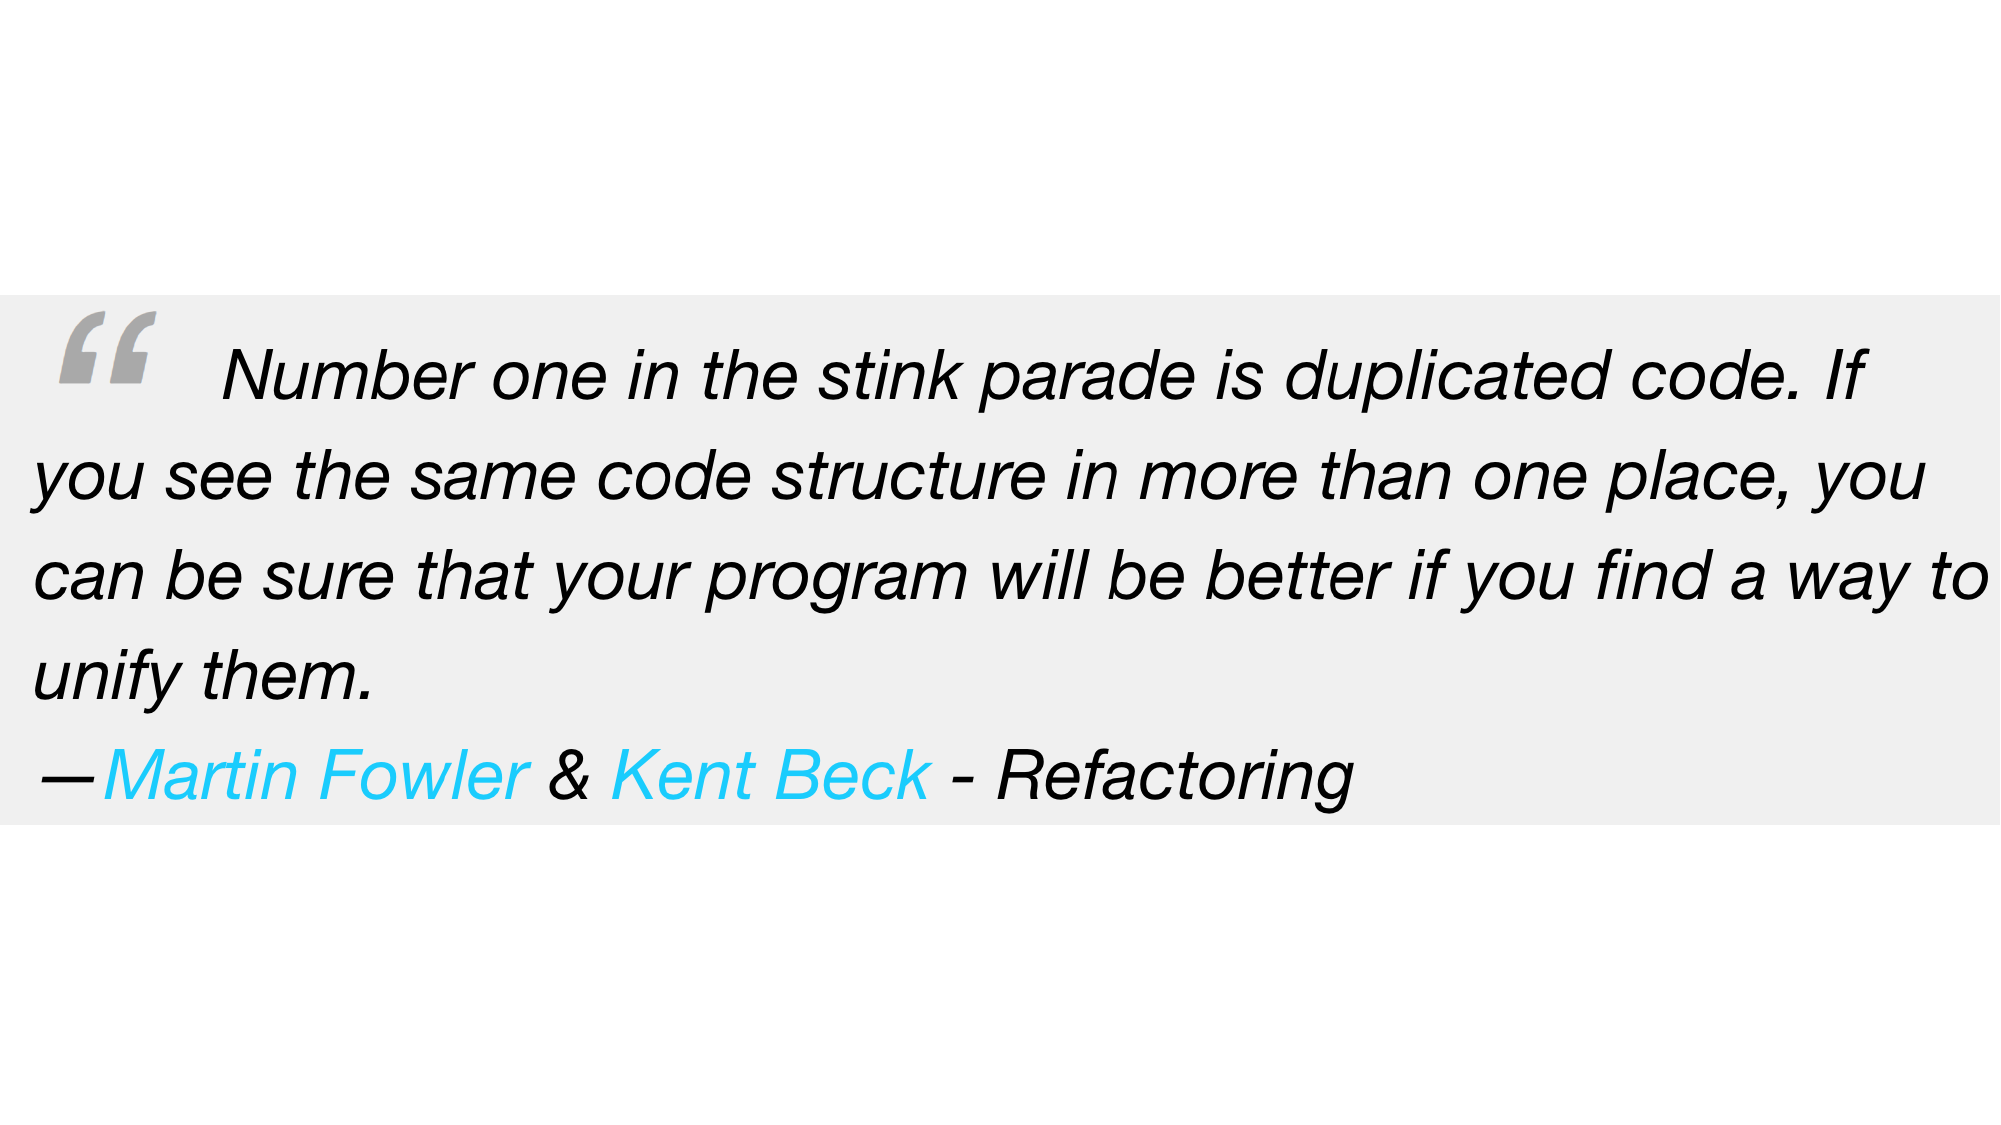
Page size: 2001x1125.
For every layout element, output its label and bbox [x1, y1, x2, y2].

picture [0, 295, 2000, 825]
